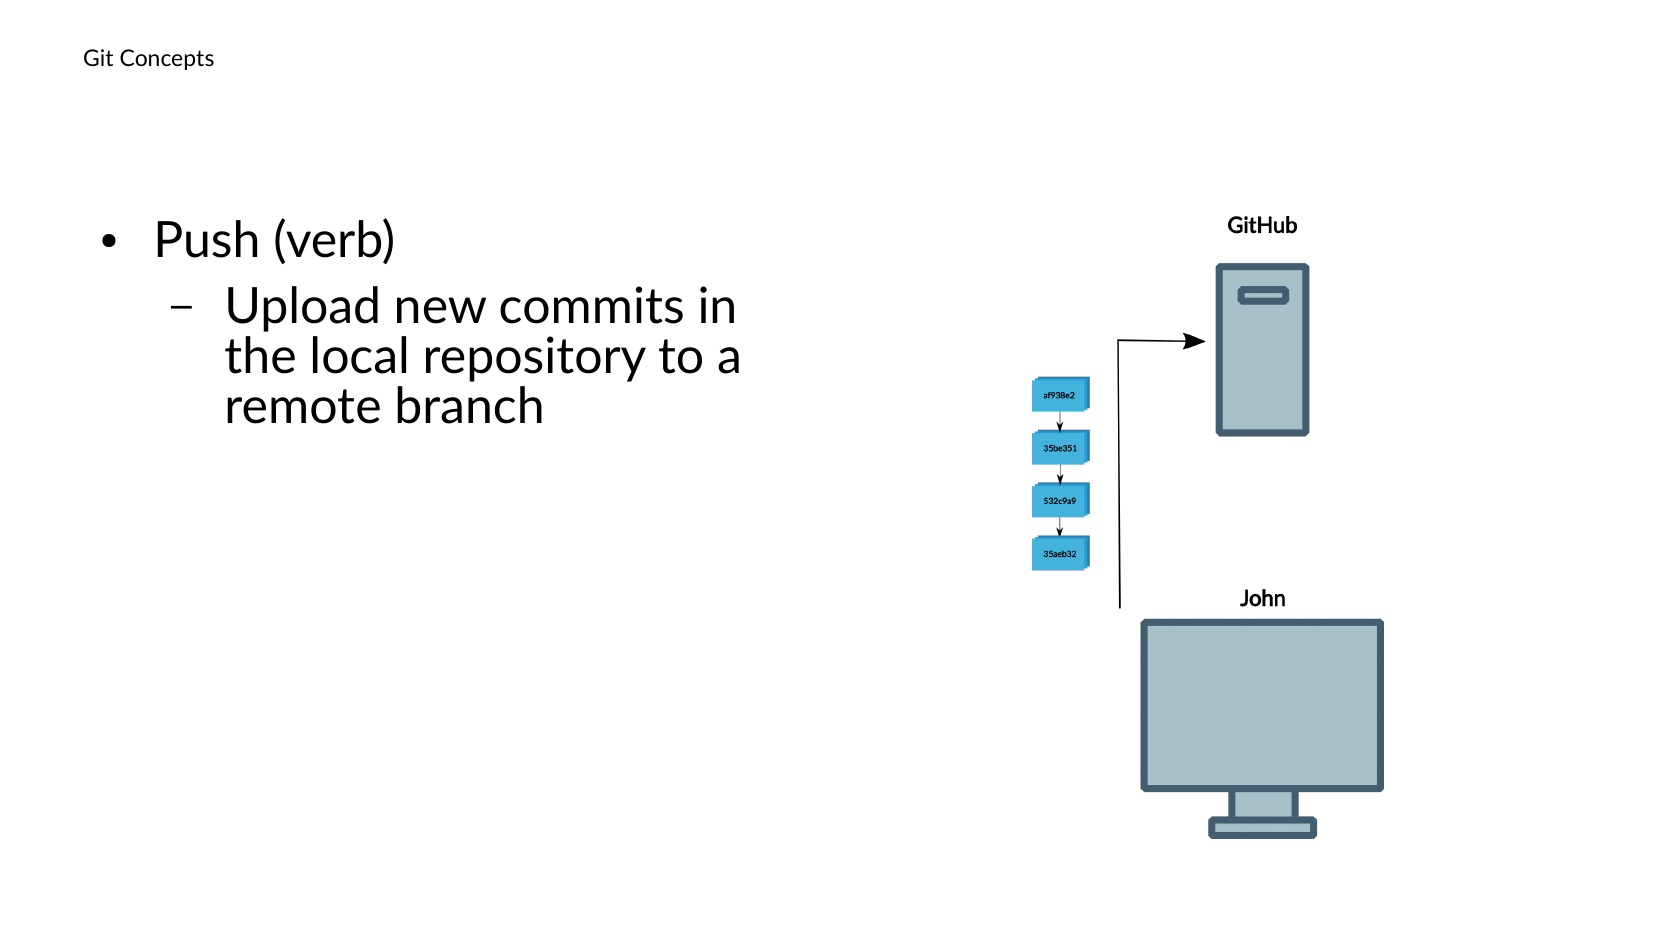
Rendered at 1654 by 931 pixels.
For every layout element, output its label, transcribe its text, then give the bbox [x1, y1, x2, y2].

title Git Concepts [83, 0, 1571, 119]
list Push (verb) Upload new commits in the local repository to a remote branch [82, 217, 809, 839]
picture [897, 216, 1519, 839]
